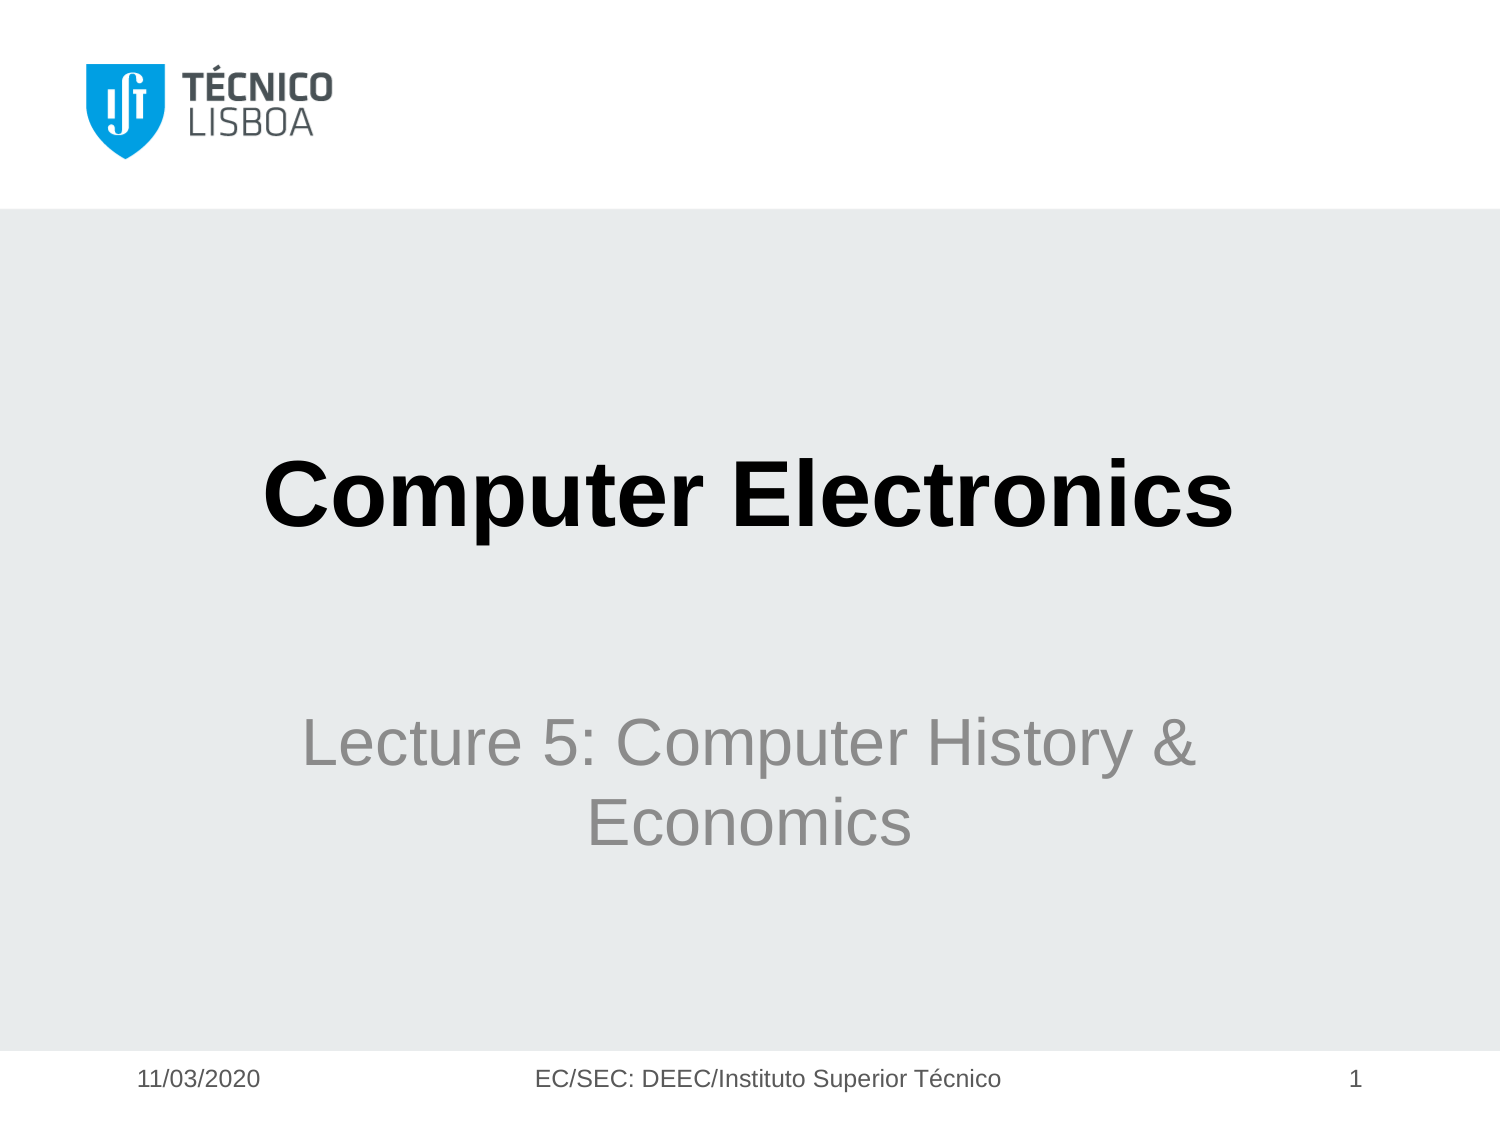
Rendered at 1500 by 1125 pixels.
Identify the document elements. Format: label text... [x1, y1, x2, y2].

footer EC/SEC: DEEC/Instituto Superior Técnico [512, 1052, 1032, 1103]
slide_number <number> [1077, 1052, 1378, 1103]
picture [0, 0, 1500, 1125]
slide_number 11/03/2020 [121, 1052, 425, 1103]
title Computer Electronics [121, 322, 1378, 655]
subtitle Lecture 5: Computer History & Economics [121, 691, 1378, 894]
